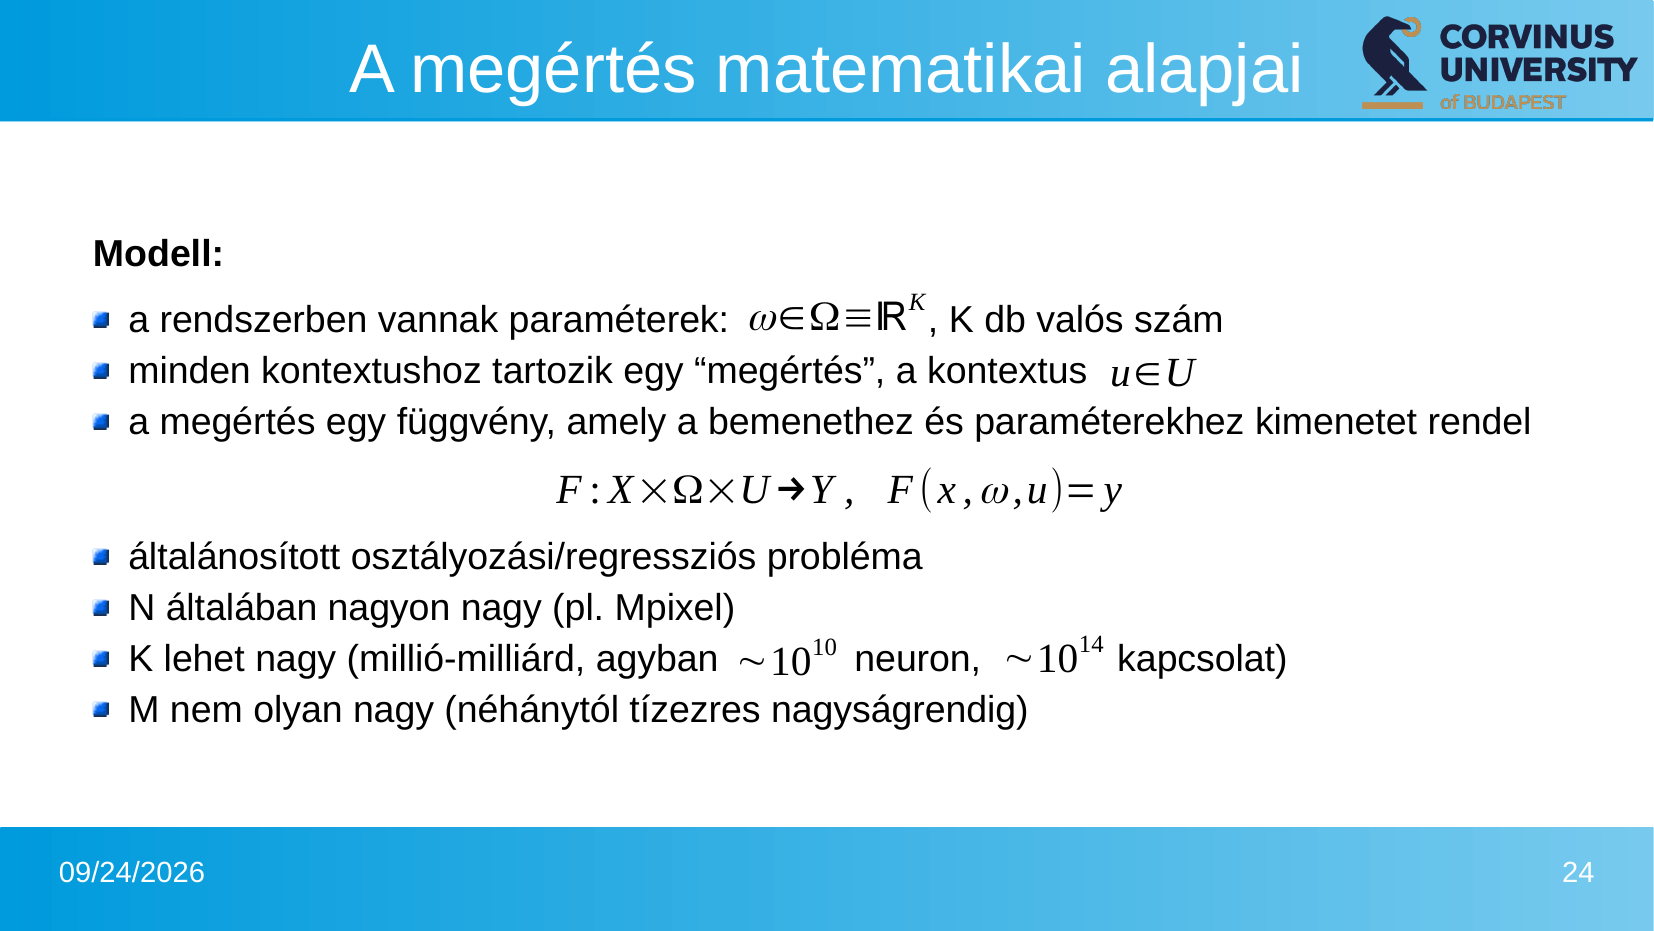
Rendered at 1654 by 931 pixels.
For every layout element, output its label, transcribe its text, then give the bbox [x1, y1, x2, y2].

chart [724, 633, 843, 686]
title A megértés matematikai alapjai [59, 29, 1362, 108]
chart [548, 466, 1131, 517]
chart [1103, 349, 1205, 396]
chart [991, 630, 1111, 683]
picture [1362, 16, 1638, 109]
chart [740, 288, 935, 341]
text_box Modell: a rendszerben vannak paraméterek: , K db valós szám minden kontextushoz tartozik egy “megértés”, a kontextus a megértés egy függvény, amely a bemenethez és paraméterekhez kimenetet rendel általánosított osztályozási/regressziós probléma N általában nagyon nagy (pl. Mpixel) K lehet nagy (millió-milliárd, agyban neuron, kapcsolat) M nem olyan nagy (néhánytól tízezres nagyságrendig) [78, 225, 1574, 738]
